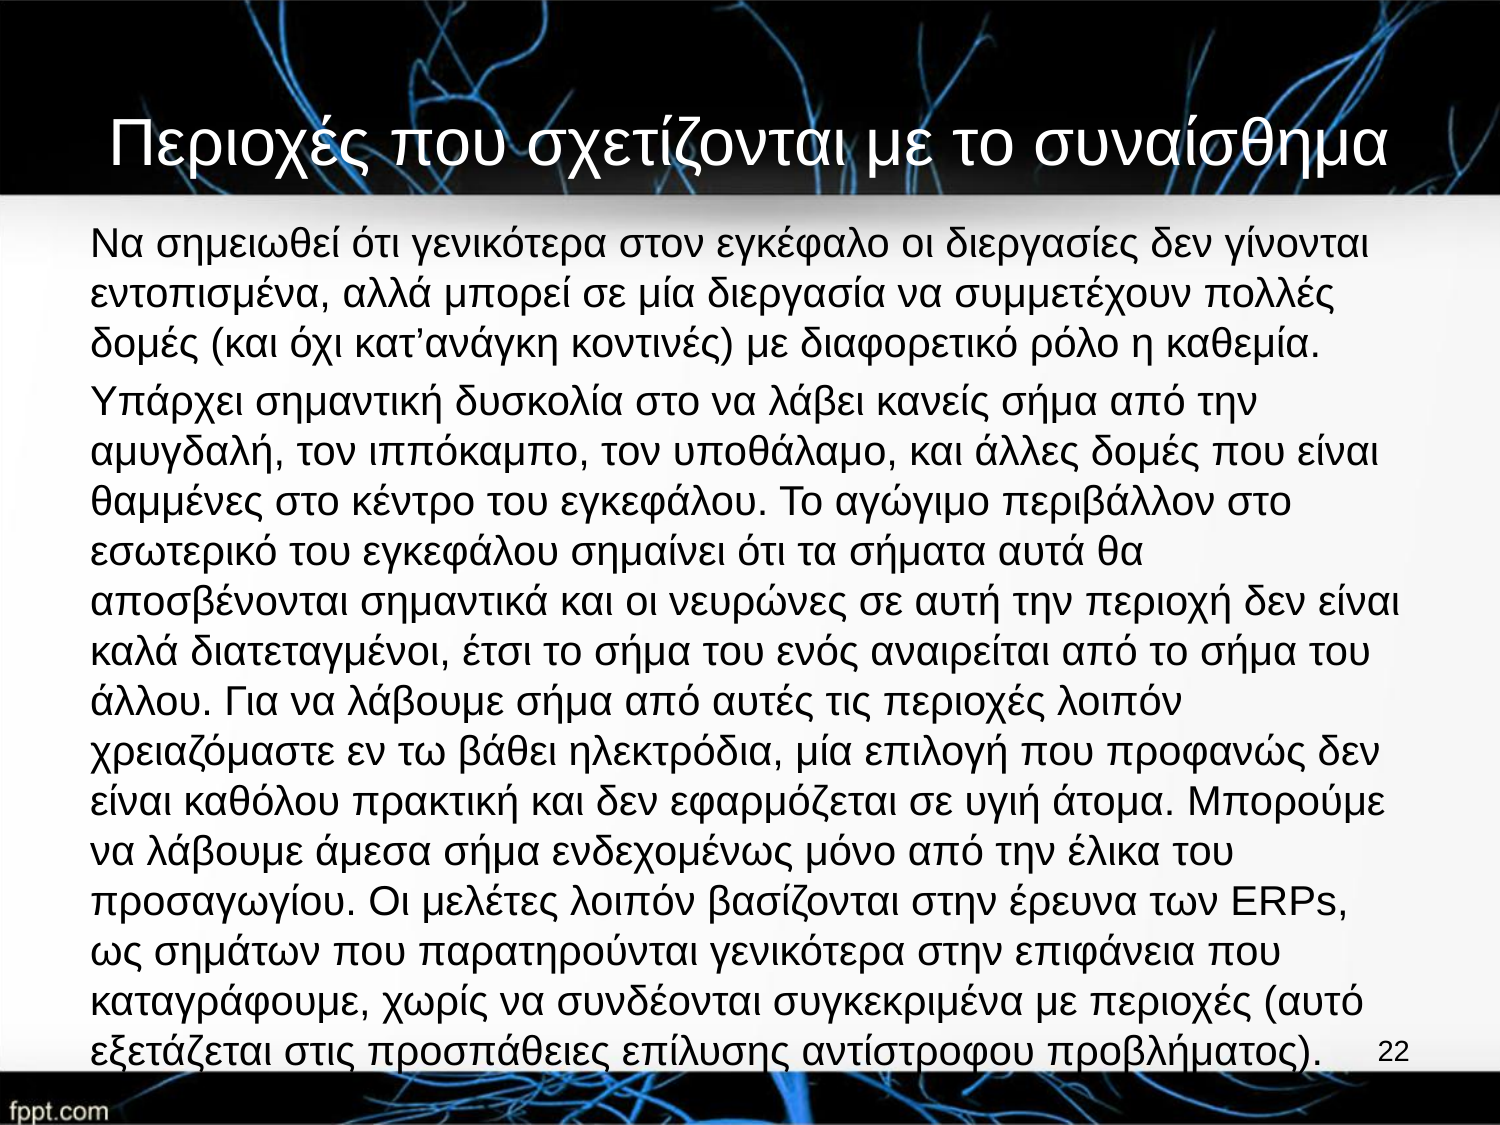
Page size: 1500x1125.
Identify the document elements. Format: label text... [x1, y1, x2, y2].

title Περιοχές που σχετίζονται με το συναίσθημα [75, 45, 1425, 208]
list Να σημειωθεί ότι γενικότερα στον εγκέφαλο οι διεργασίες δεν γίνονται εντοπισμένα, αλλά μπορεί σε μία διεργασία να συμμετέχουν πολλές δομές (και όχι κατ’ανάγκη κοντινές) με διαφορετικό ρόλο η καθεμία. Υπάρχει σημαντική δυσκολία στο να λάβει κανείς σήμα από την αμυγδαλή, τον ιππόκαμπο, τον υποθάλαμο, και άλλες δομές που είναι θαμμένες στο κέντρο του εγκεφάλου. Το αγώγιμο περιβάλλον στο εσωτερικό του εγκεφάλου σημαίνει ότι τα σήματα αυτά θα αποσβένονται σημαντικά και οι νευρώνες σε αυτή την περιοχή δεν είναι καλά διατεταγμένοι, έτσι το σήμα του ενός αναιρείται από το σήμα του άλλου. Για να λάβουμε σήμα από αυτές τις περιοχές λοιπόν χρειαζόμαστε εν τω βάθει ηλεκτρόδια, μία επιλογή που προφανώς δεν είναι καθόλου πρακτική και δεν εφαρμόζεται σε υγιή άτομα. Μπορούμε να λάβουμε άμεσα σήμα ενδεχομένως μόνο από την έλικα του προσαγωγίου. Οι μελέτες λοιπόν βασίζονται στην έρευνα των ERPs, ως σημάτων που παρατηρούνται γενικότερα στην επιφάνεια που καταγράφουμε, χωρίς να συνδέονται συγκεκριμένα με περιοχές (αυτό εξετάζεται στις προσπάθειες επίλυσης αντίστροφου προβλήματος). [75, 208, 1425, 951]
picture [0, 0, 1500, 1125]
